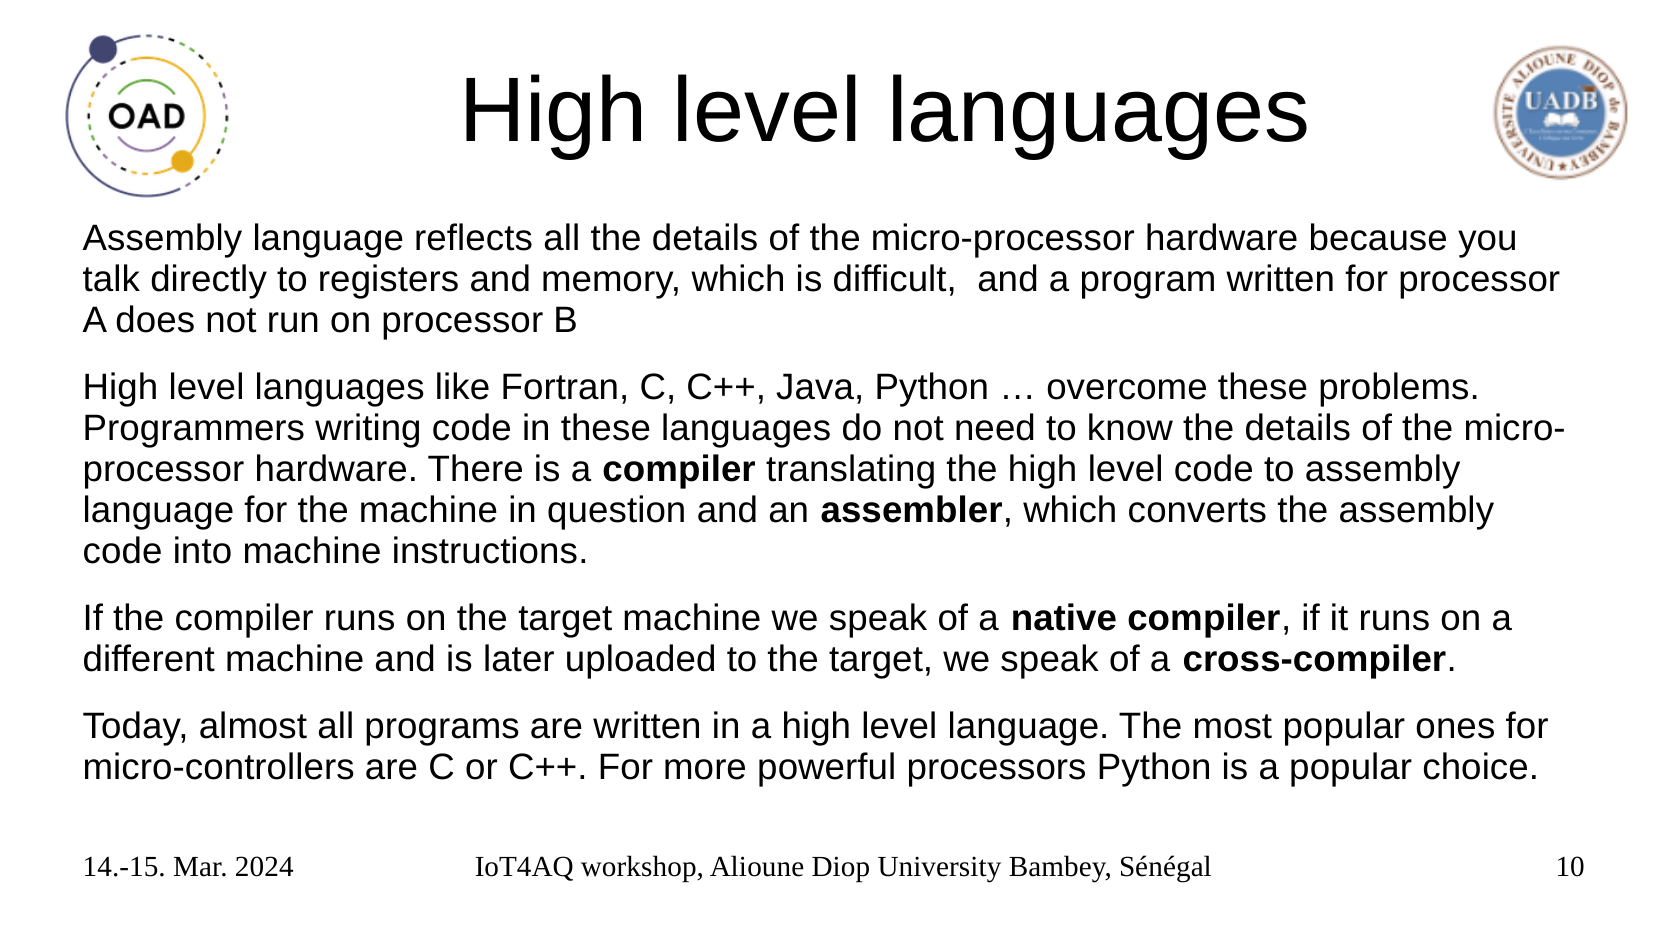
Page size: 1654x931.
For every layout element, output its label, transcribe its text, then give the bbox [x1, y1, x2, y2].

picture [1482, 37, 1641, 188]
title High level languages [301, 32, 1469, 188]
picture [25, 20, 263, 218]
list Assembly language reflects all the details of the micro-processor hardware because you talk directly to registers and memory, which is difficult, and a program written for processor A does not run on processor B High level languages like Fortran, C, C++, Java, Python … overcome these problems. Programmers writing code in these languages do not need to know the details of the micro-processor hardware. There is a compiler translating the high level code to assembly language for the machine in question and an assembler, which converts the assembly code into machine instructions. If the compiler runs on the target machine we speak of a native compiler, if it runs on a different machine and is later uploaded to the target, we speak of a cross-compiler. Today, almost all programs are written in a high level language. The most popular ones for micro-controllers are C or C++. For more powerful processors Python is a popular choice. [82, 217, 1571, 826]
